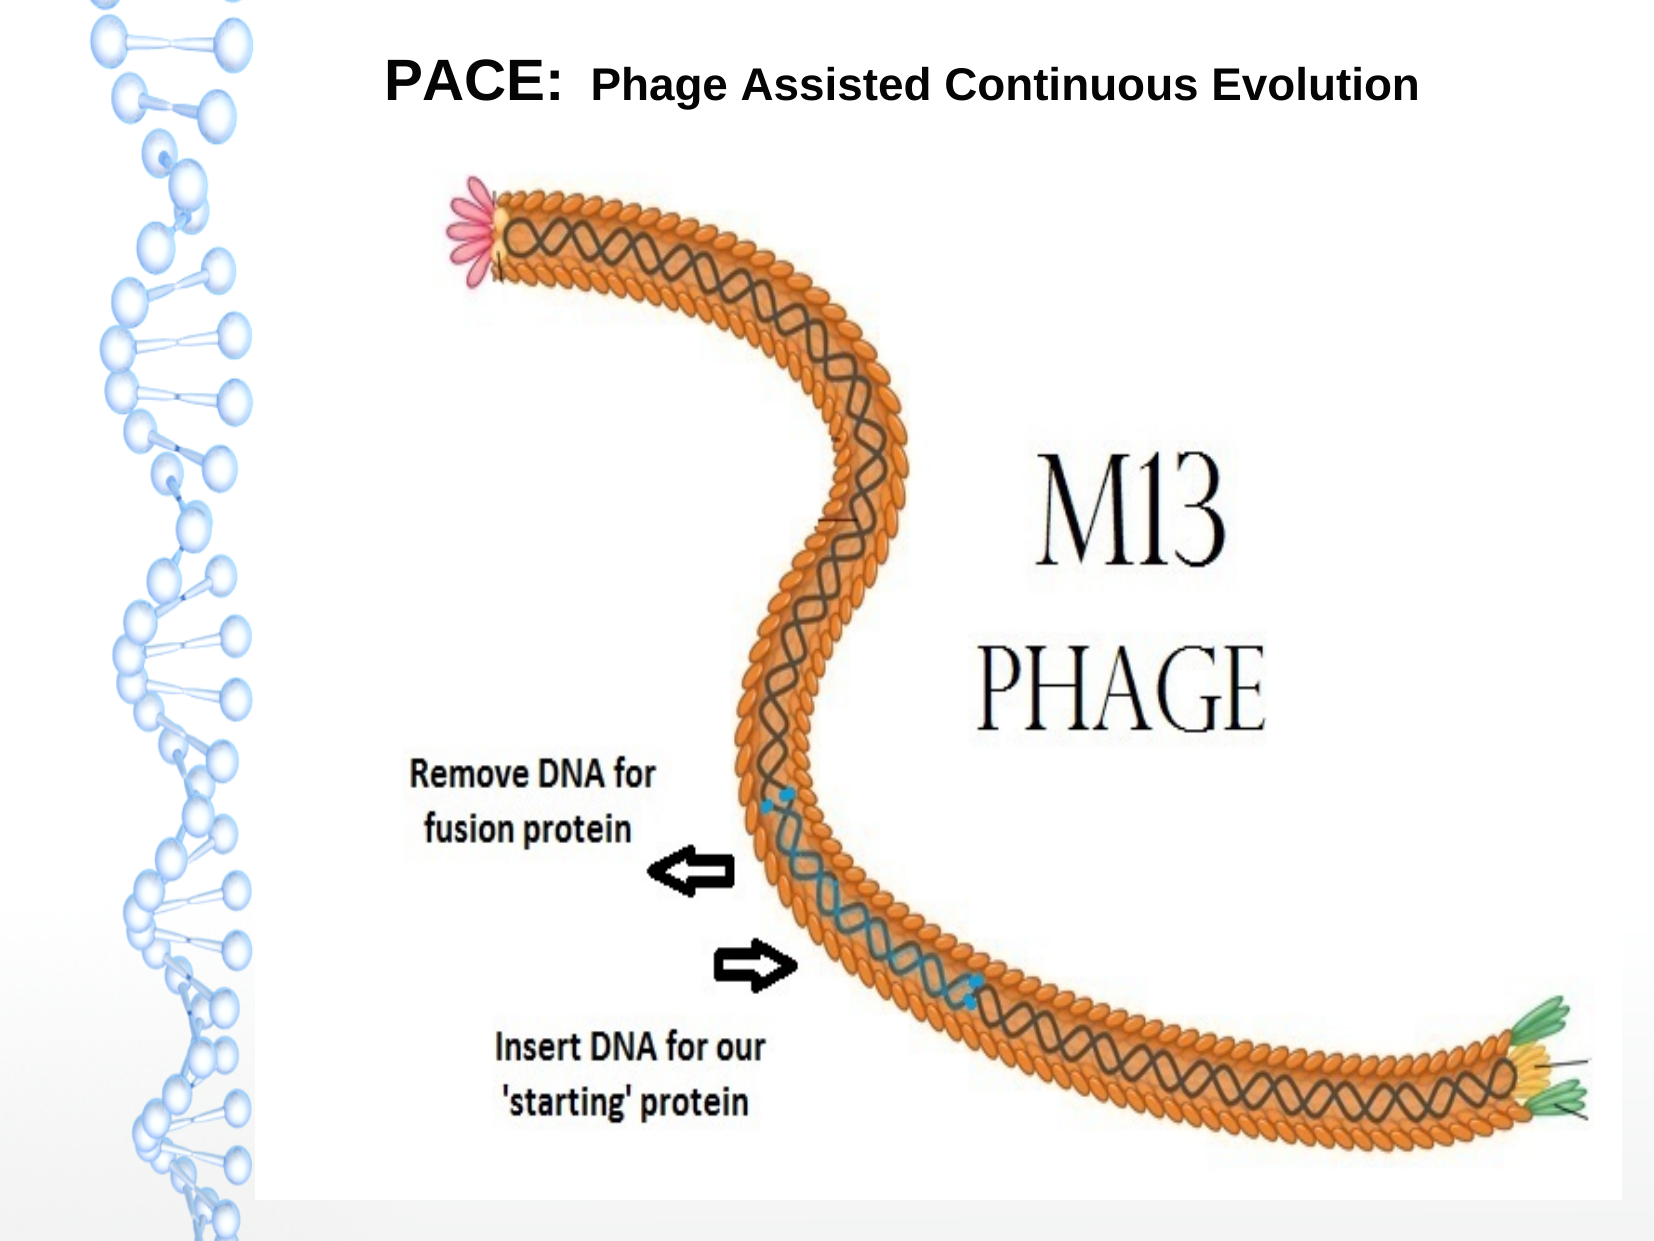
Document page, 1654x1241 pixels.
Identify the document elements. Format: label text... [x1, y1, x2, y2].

text_box PACE: Phage Assisted Continuous Evolution [229, 30, 1576, 106]
picture [0, 0, 1654, 1241]
